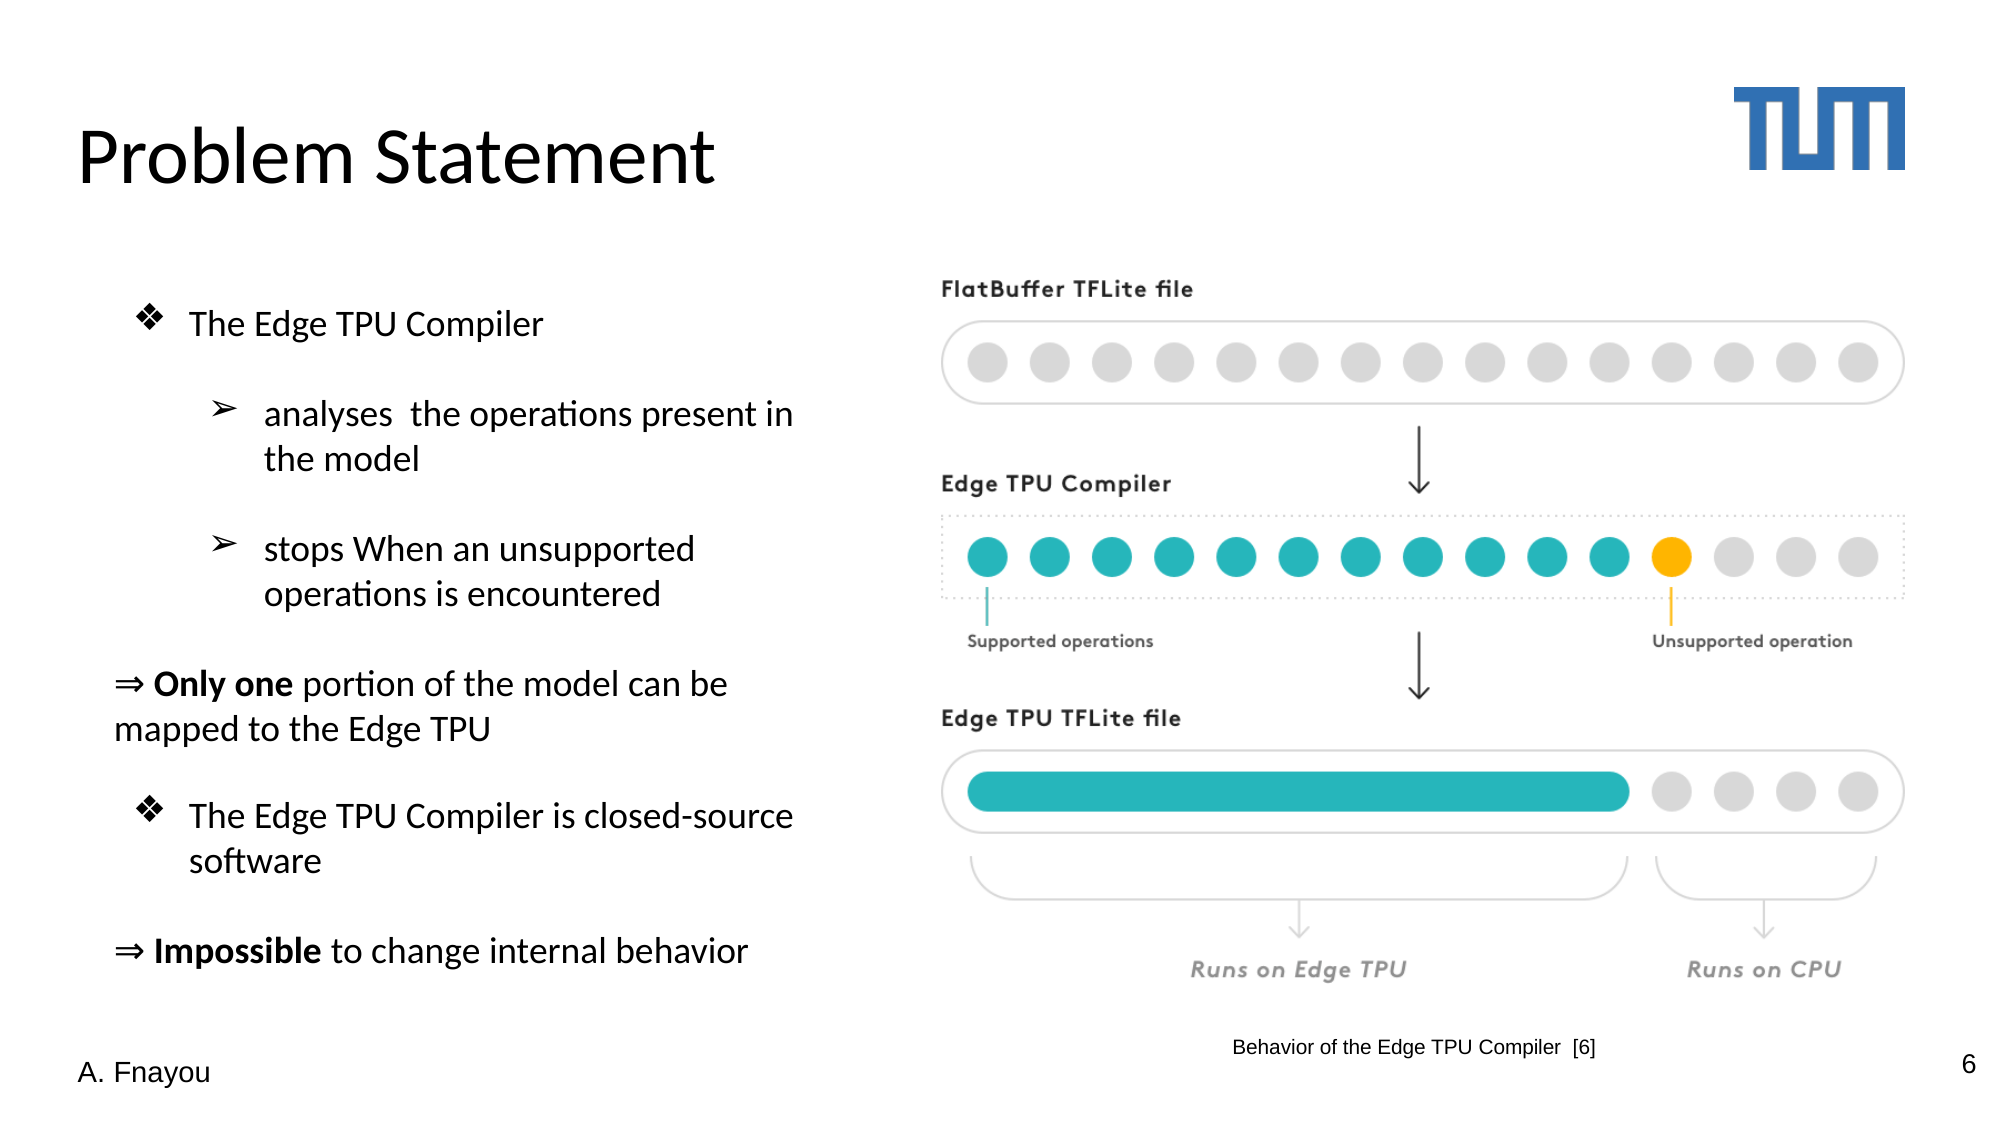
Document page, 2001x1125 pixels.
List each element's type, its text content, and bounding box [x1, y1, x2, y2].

picture [1734, 87, 1905, 170]
text_box Problem Statement [62, 87, 1698, 215]
slide_number <number> [1871, 1038, 1992, 1125]
text_box Behavior of the Edge TPU Compiler [6] [1217, 1018, 1628, 1075]
picture [941, 258, 1905, 1004]
text_box The Edge TPU Compiler analyses the operations present in the model stops When an unsupported operations is encountered ⇒ Only one portion of the model can be mapped to the Edge TPU [99, 283, 819, 731]
text_box The Edge TPU Compiler is closed-source software ⇒ Impossible to change internal behavior [99, 731, 819, 987]
text_box A. Fnayou [62, 1038, 233, 1104]
